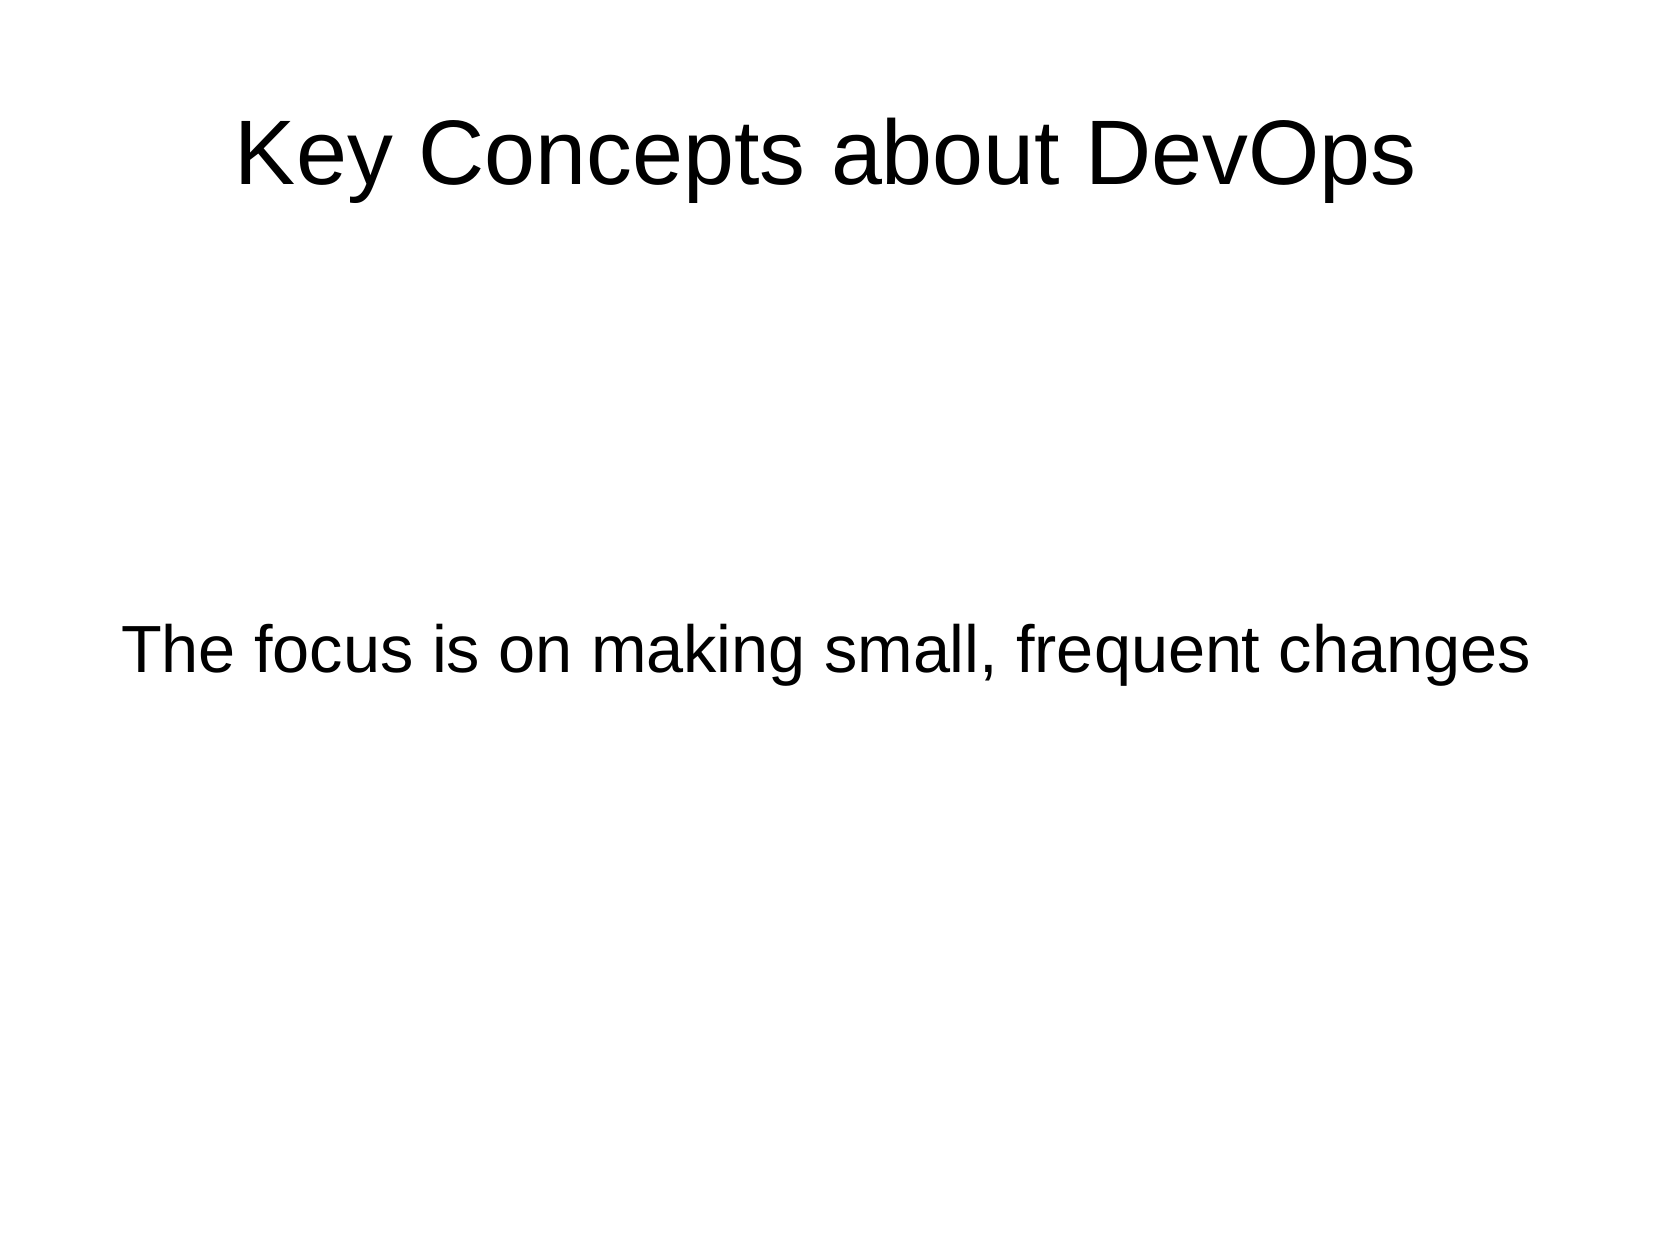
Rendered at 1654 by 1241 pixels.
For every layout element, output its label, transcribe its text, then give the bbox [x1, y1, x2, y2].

title Key Concepts about DevOps [82, 49, 1571, 257]
subtitle The focus is on making small, frequent changes [82, 290, 1571, 1010]
